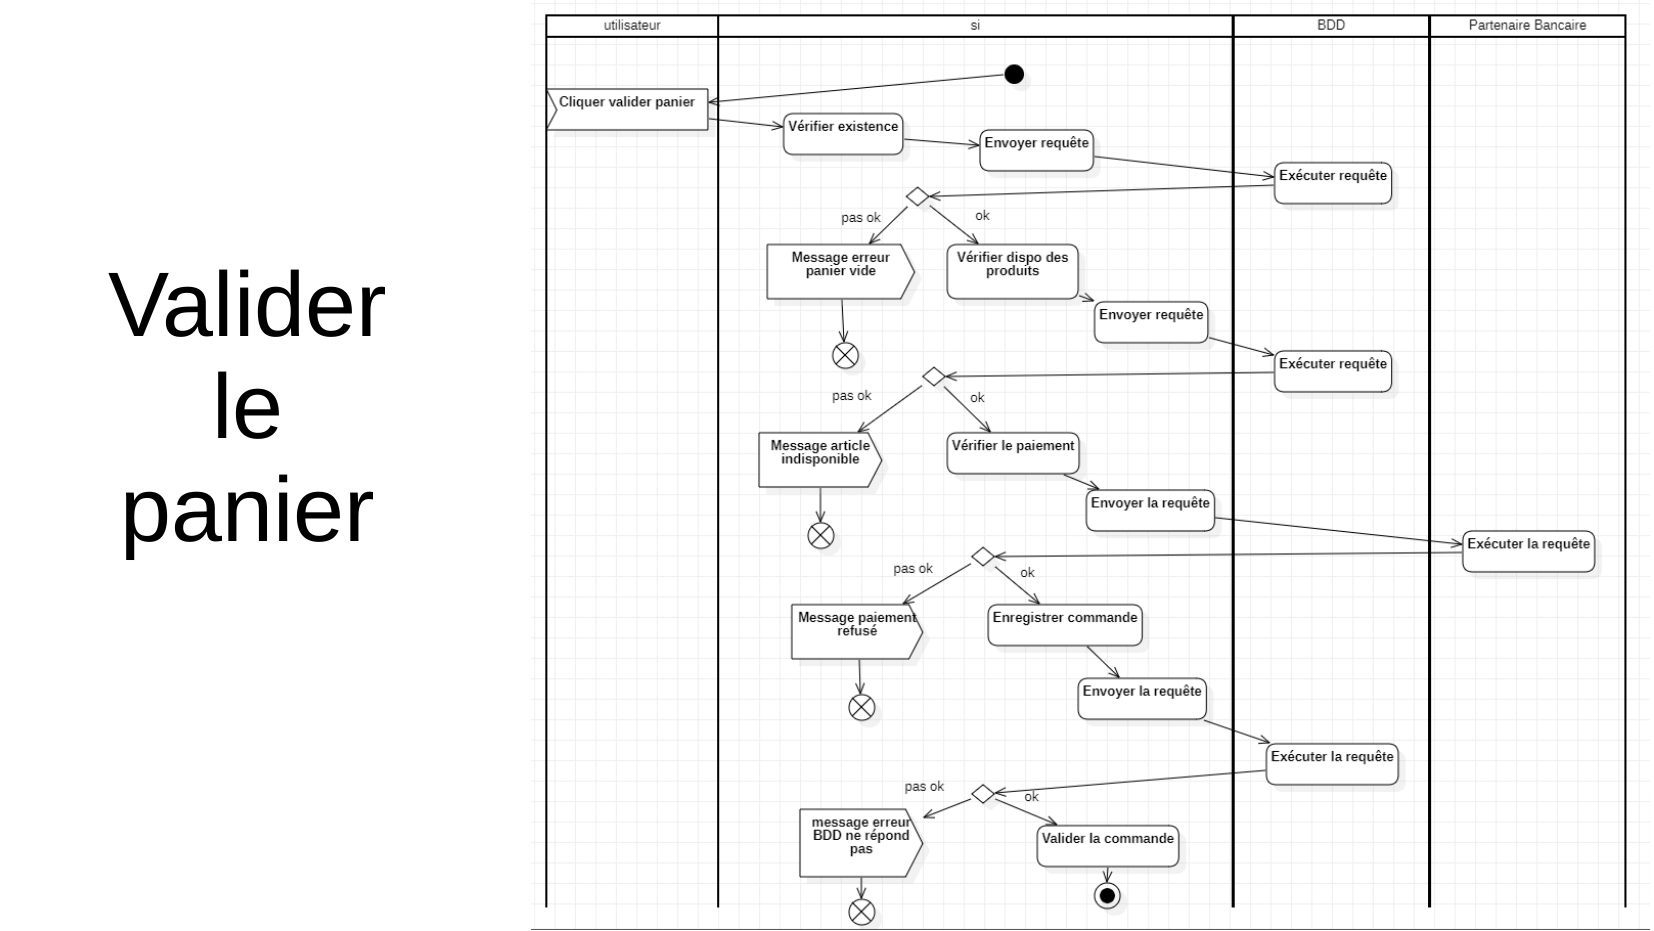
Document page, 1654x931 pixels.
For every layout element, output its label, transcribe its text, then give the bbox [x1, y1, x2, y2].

title Valider le panier [82, 253, 414, 562]
picture [531, 0, 1650, 931]
